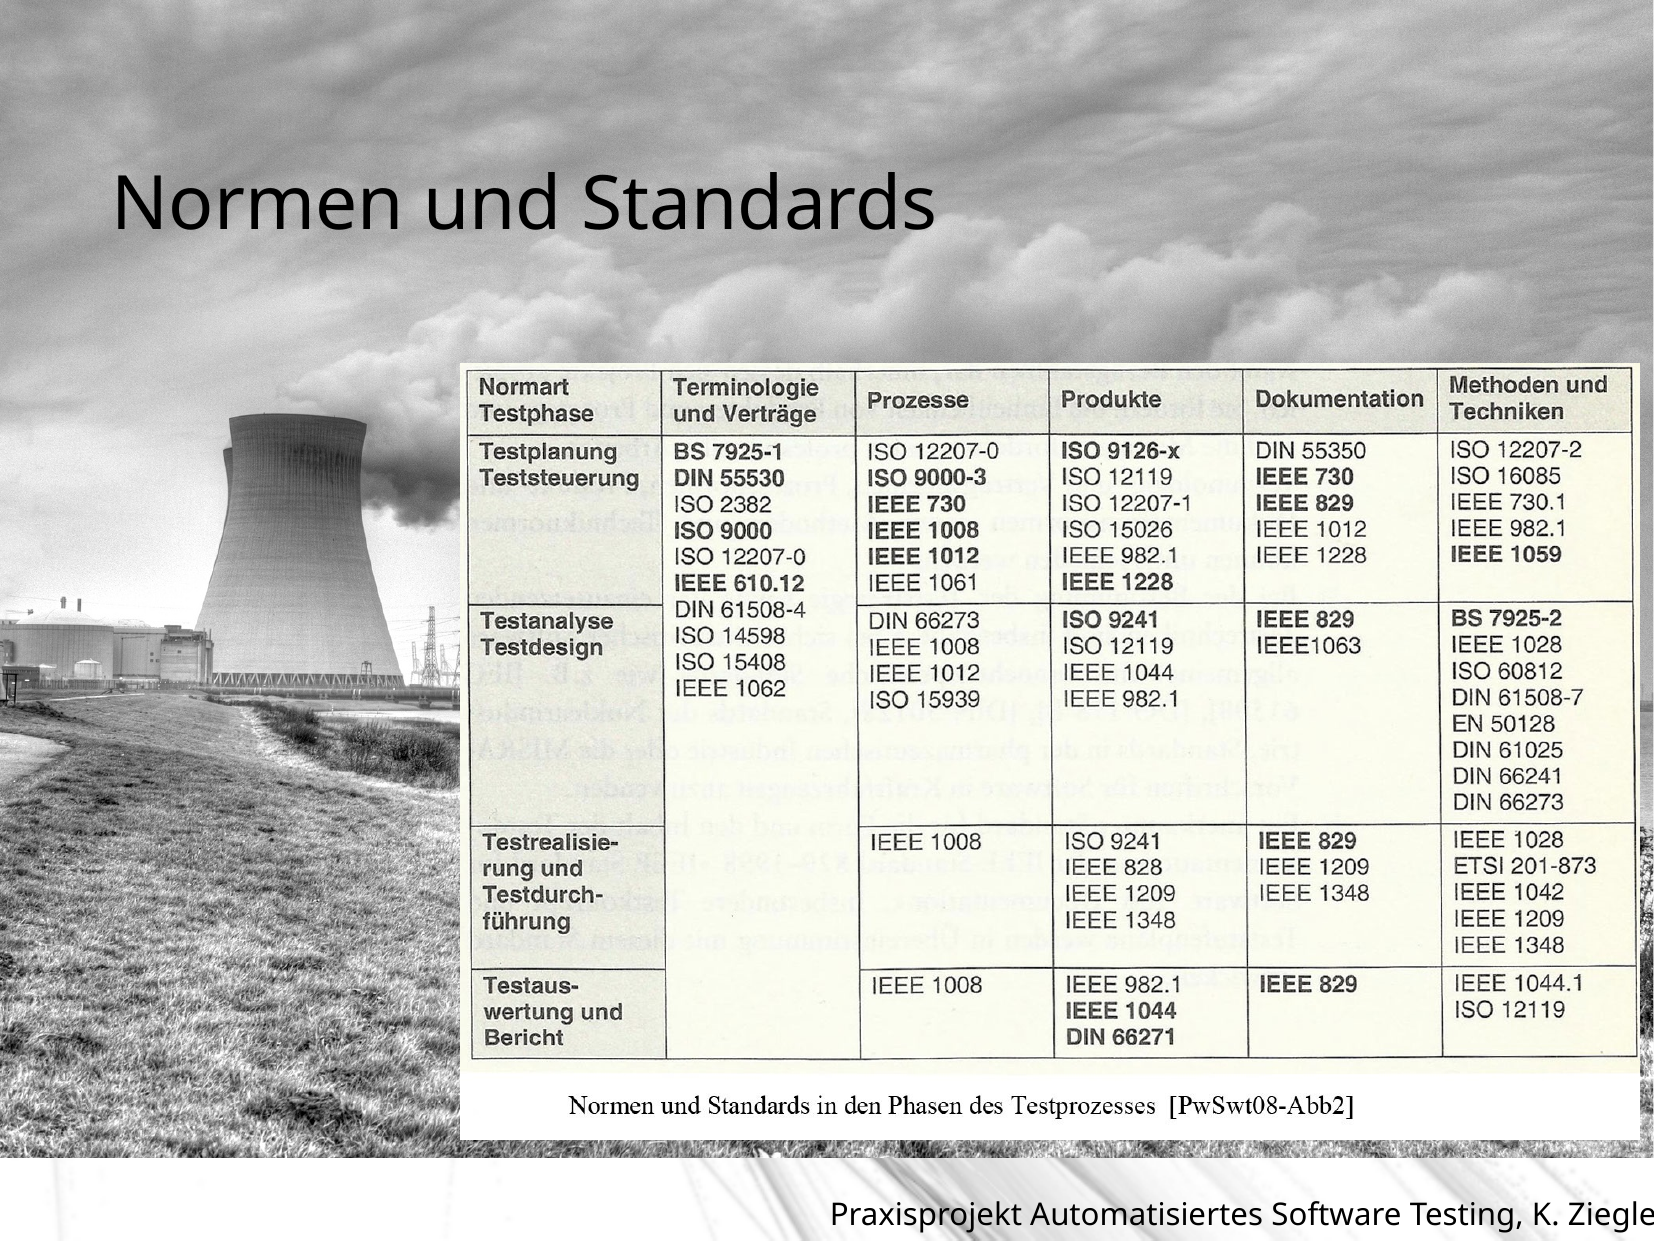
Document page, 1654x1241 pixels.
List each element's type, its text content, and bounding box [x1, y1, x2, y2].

picture [0, 0, 1654, 1241]
text_box Praxisprojekt Automatisiertes Software Testing, K. Ziegler [814, 1184, 1654, 1241]
text_box Normen und Standards [97, 141, 886, 244]
